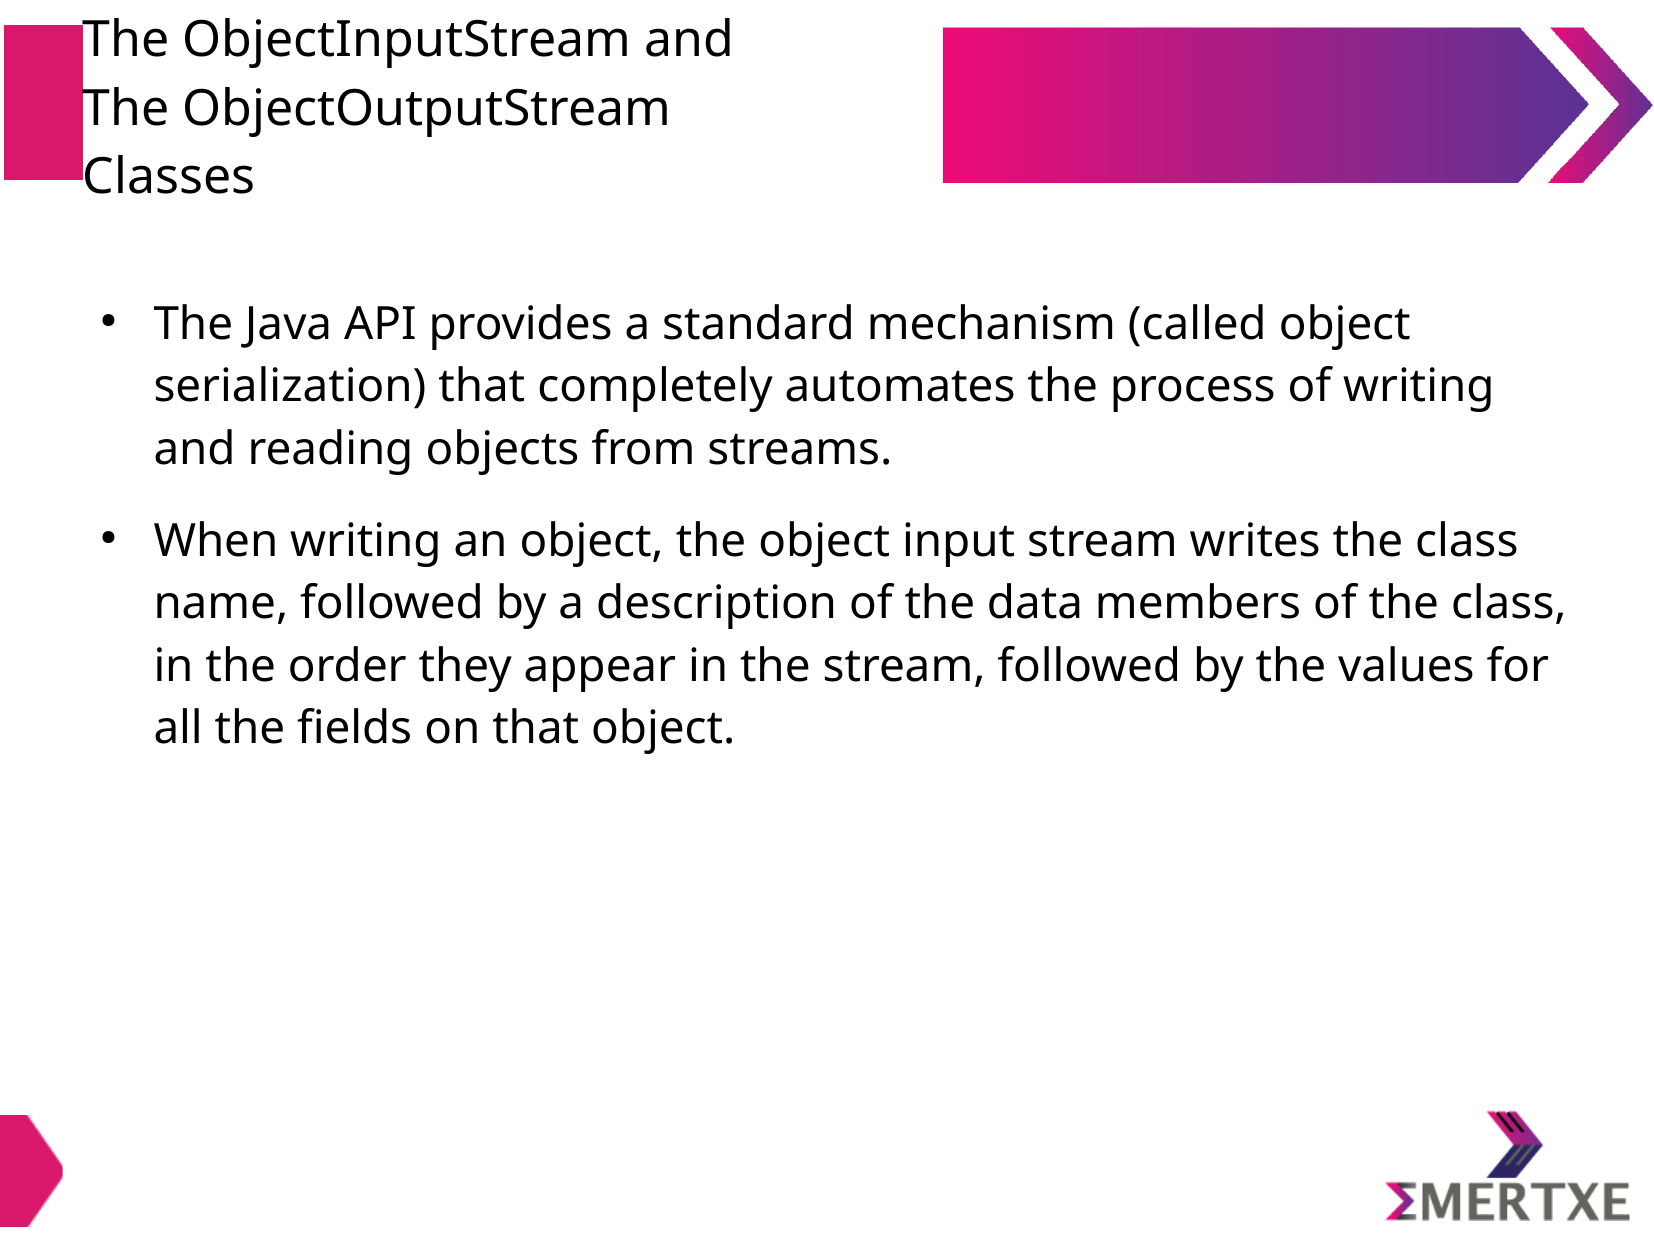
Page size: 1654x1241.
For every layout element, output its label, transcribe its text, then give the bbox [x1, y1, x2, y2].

title The ObjectInputStream and The ObjectOutputStream Classes [82, 2, 1571, 210]
picture [1571, 27, 1653, 183]
picture [1385, 1107, 1631, 1221]
list The Java API provides a standard mechanism (called object serialization) that completely automates the process of writing and reading objects from streams. When writing an object, the object input stream writes the class name, followed by a description of the data members of the class, in the order they appear in the stream, followed by the values for all the fields on that object. [82, 290, 1571, 1010]
